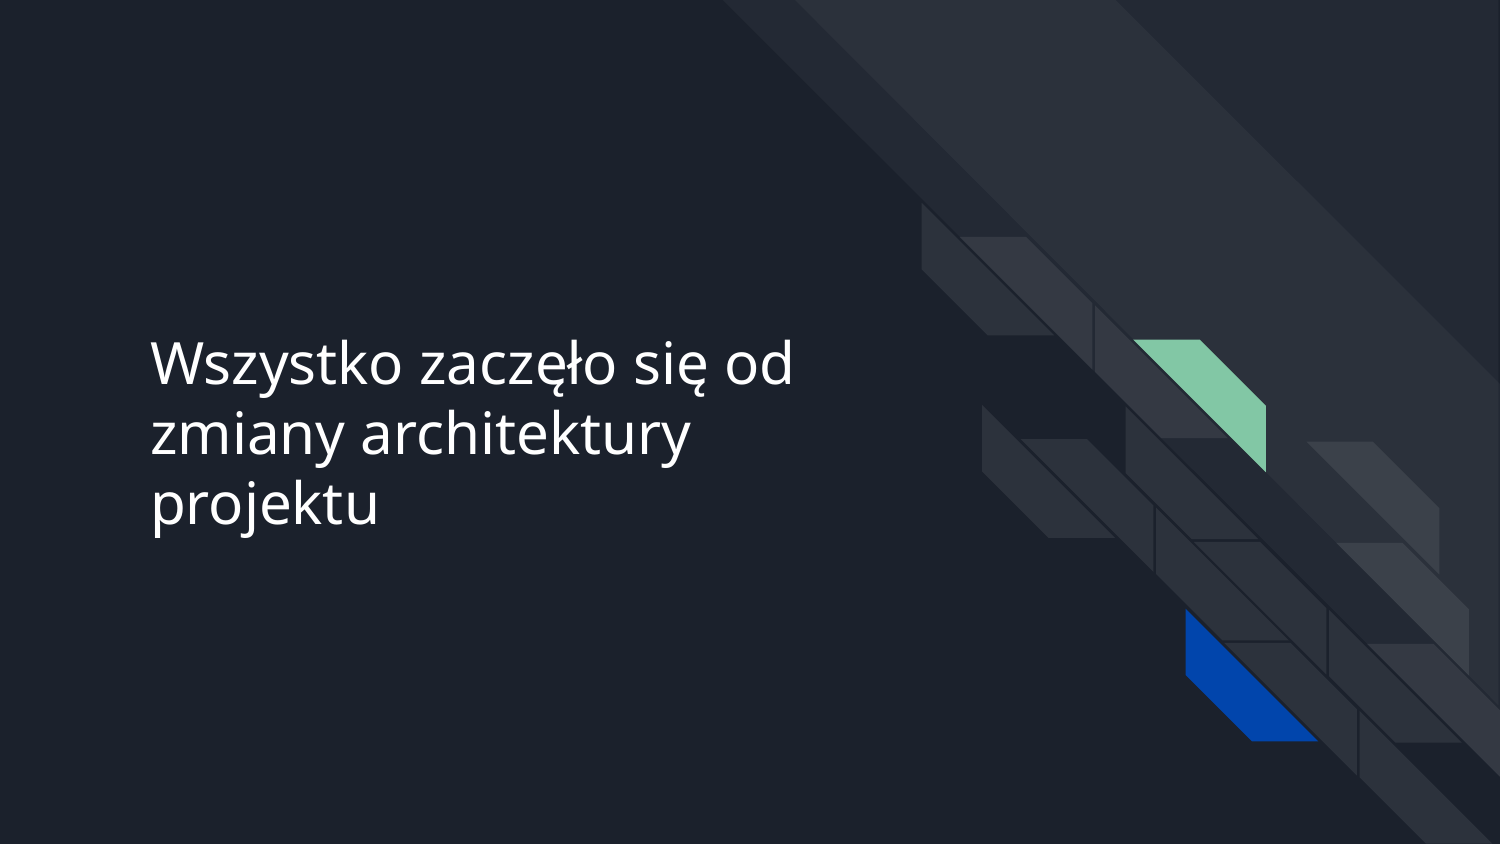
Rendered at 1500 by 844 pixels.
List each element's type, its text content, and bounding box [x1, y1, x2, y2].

title Wszystko zaczęło się od zmiany architektury projektu [135, 336, 888, 526]
